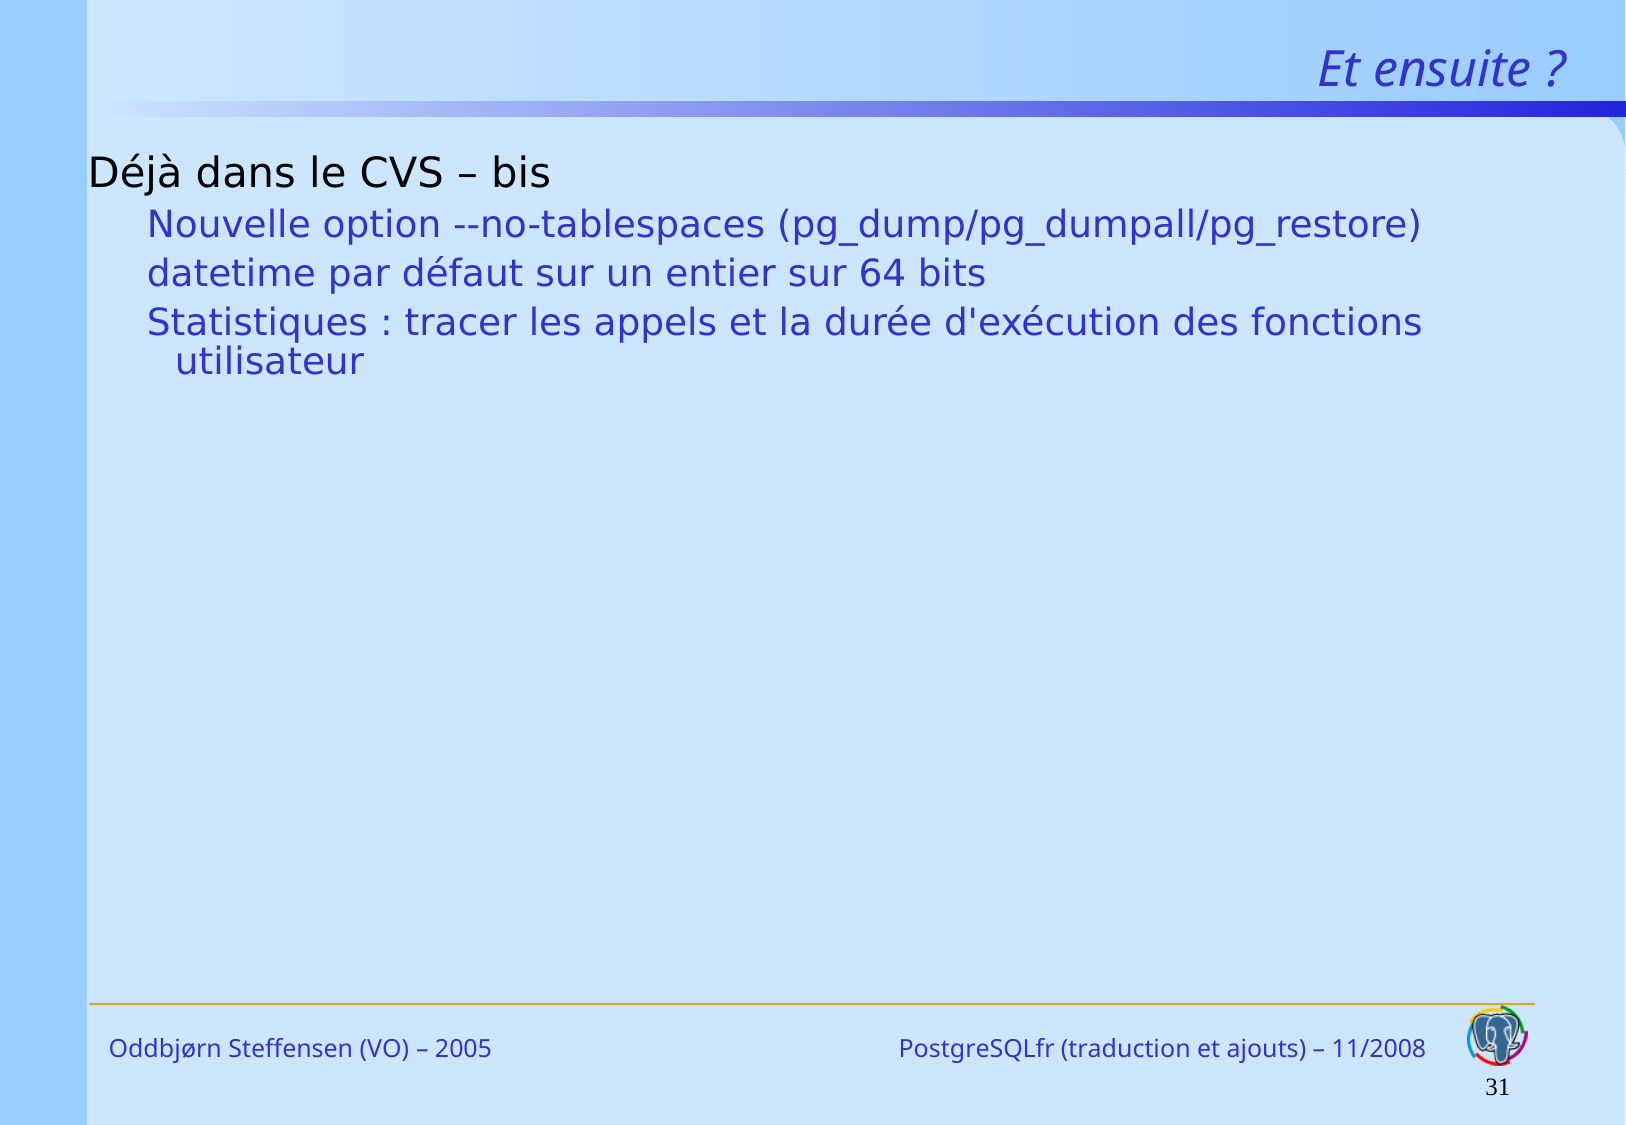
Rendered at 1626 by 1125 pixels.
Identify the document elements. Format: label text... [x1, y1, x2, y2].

list Déjà dans le CVS – bis Nouvelle option --no-tablespaces (pg_dump/pg_dumpall/pg_restore) datetime par défaut sur un entier sur 64 bits Statistiques : tracer les appels et la durée d'exécution des fonctions utilisateur [87, 148, 1551, 878]
title Et ensuite ? [172, 0, 1567, 134]
picture [1467, 1005, 1528, 1066]
